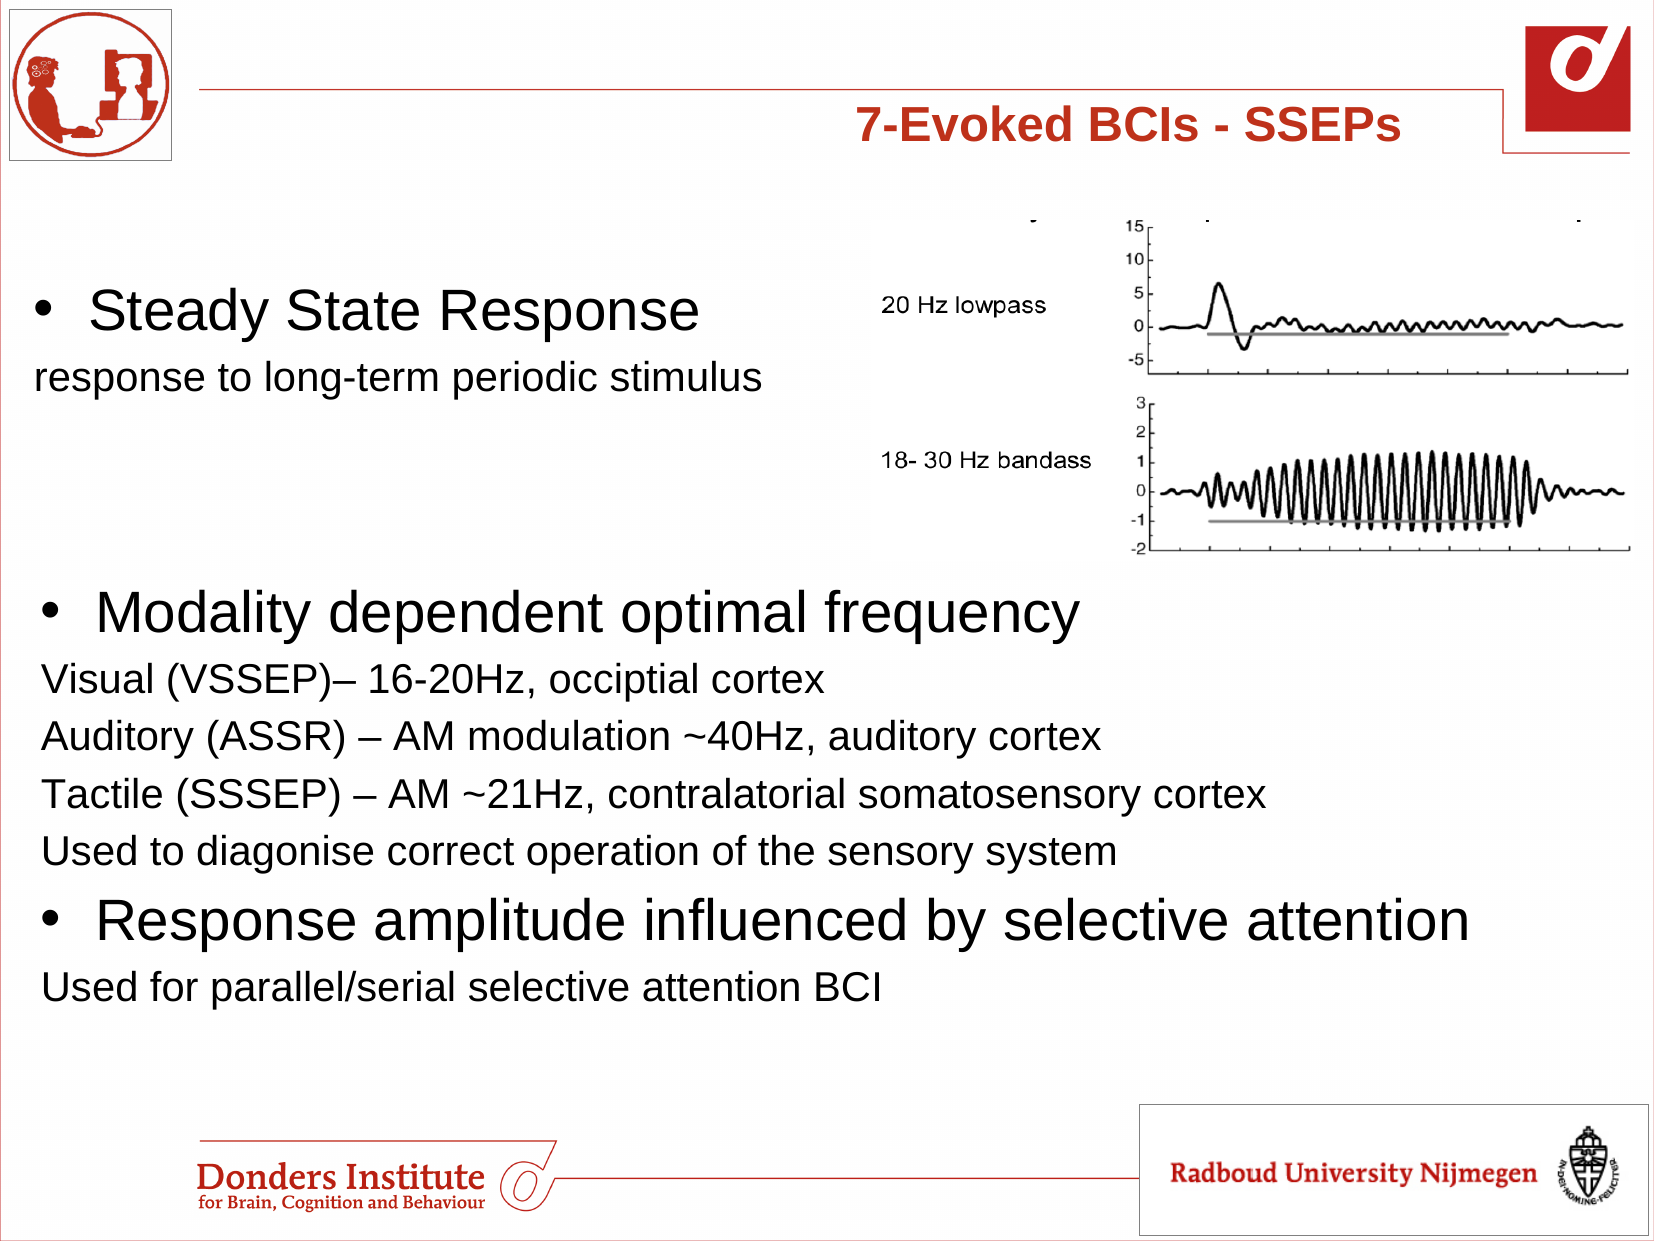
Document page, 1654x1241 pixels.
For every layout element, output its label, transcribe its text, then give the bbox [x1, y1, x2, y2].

picture [0, 0, 1654, 1241]
list Modality dependent optimal frequency Visual (VSSEP)– 16-20Hz, occiptial cortex Auditory (ASSR) – AM modulation ~40Hz, auditory cortex Tactile (SSSEP) – AM ~21Hz, contralatorial somatosensory cortex Used to diagonise correct operation of the sensory system Response amplitude influenced by selective attention Used for parallel/serial selective attention BCI [40, 574, 1624, 1111]
title 7-Evoked BCIs - SSEPs [855, 90, 1621, 168]
list Steady State Response response to long-term periodic stimulus [33, 272, 829, 564]
